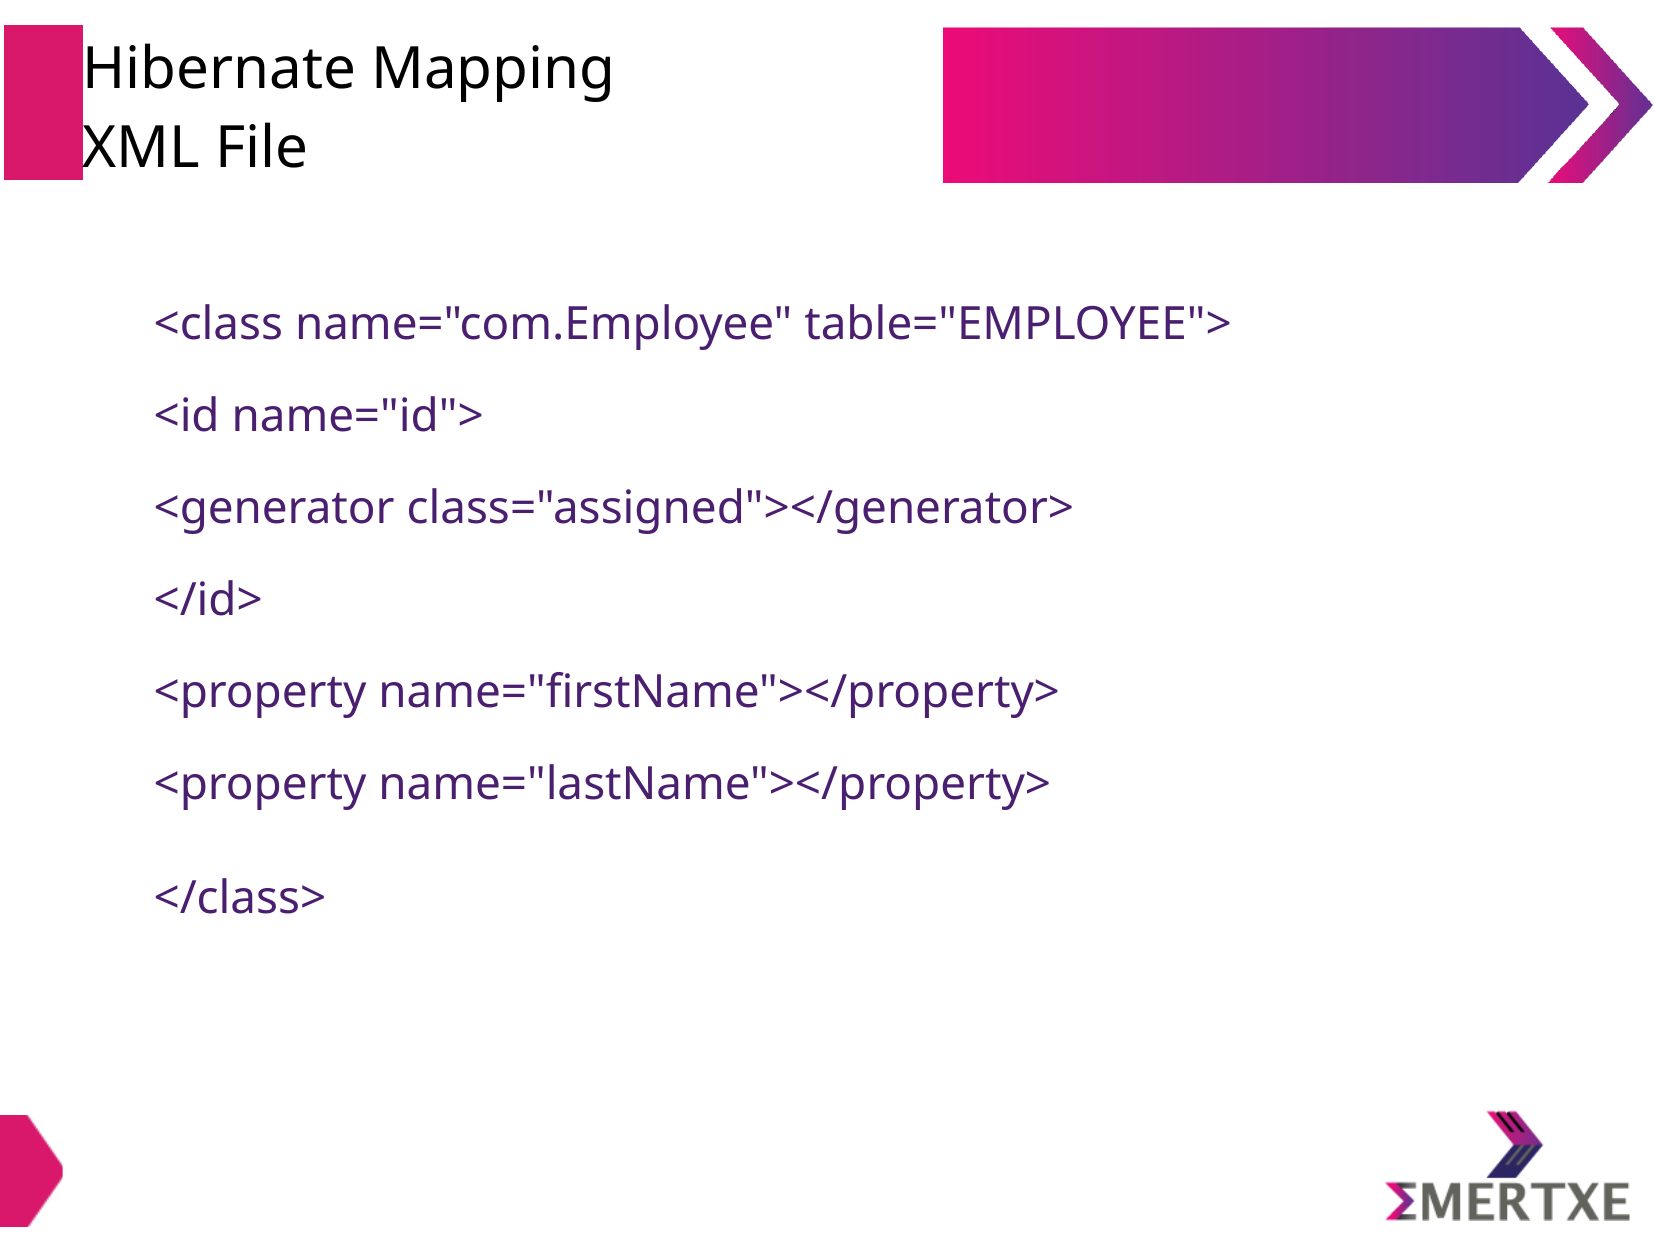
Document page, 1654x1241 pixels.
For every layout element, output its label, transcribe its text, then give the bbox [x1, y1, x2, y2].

picture [1385, 1107, 1631, 1221]
title Hibernate Mapping XML File [82, 2, 1571, 210]
picture [1571, 27, 1653, 183]
list <class name="com.Employee" table="EMPLOYEE"> <id name="id"> <generator class="assigned"></generator> </id> <property name="firstName"></property> <property name="lastName"></property> </class> [82, 290, 1571, 1010]
